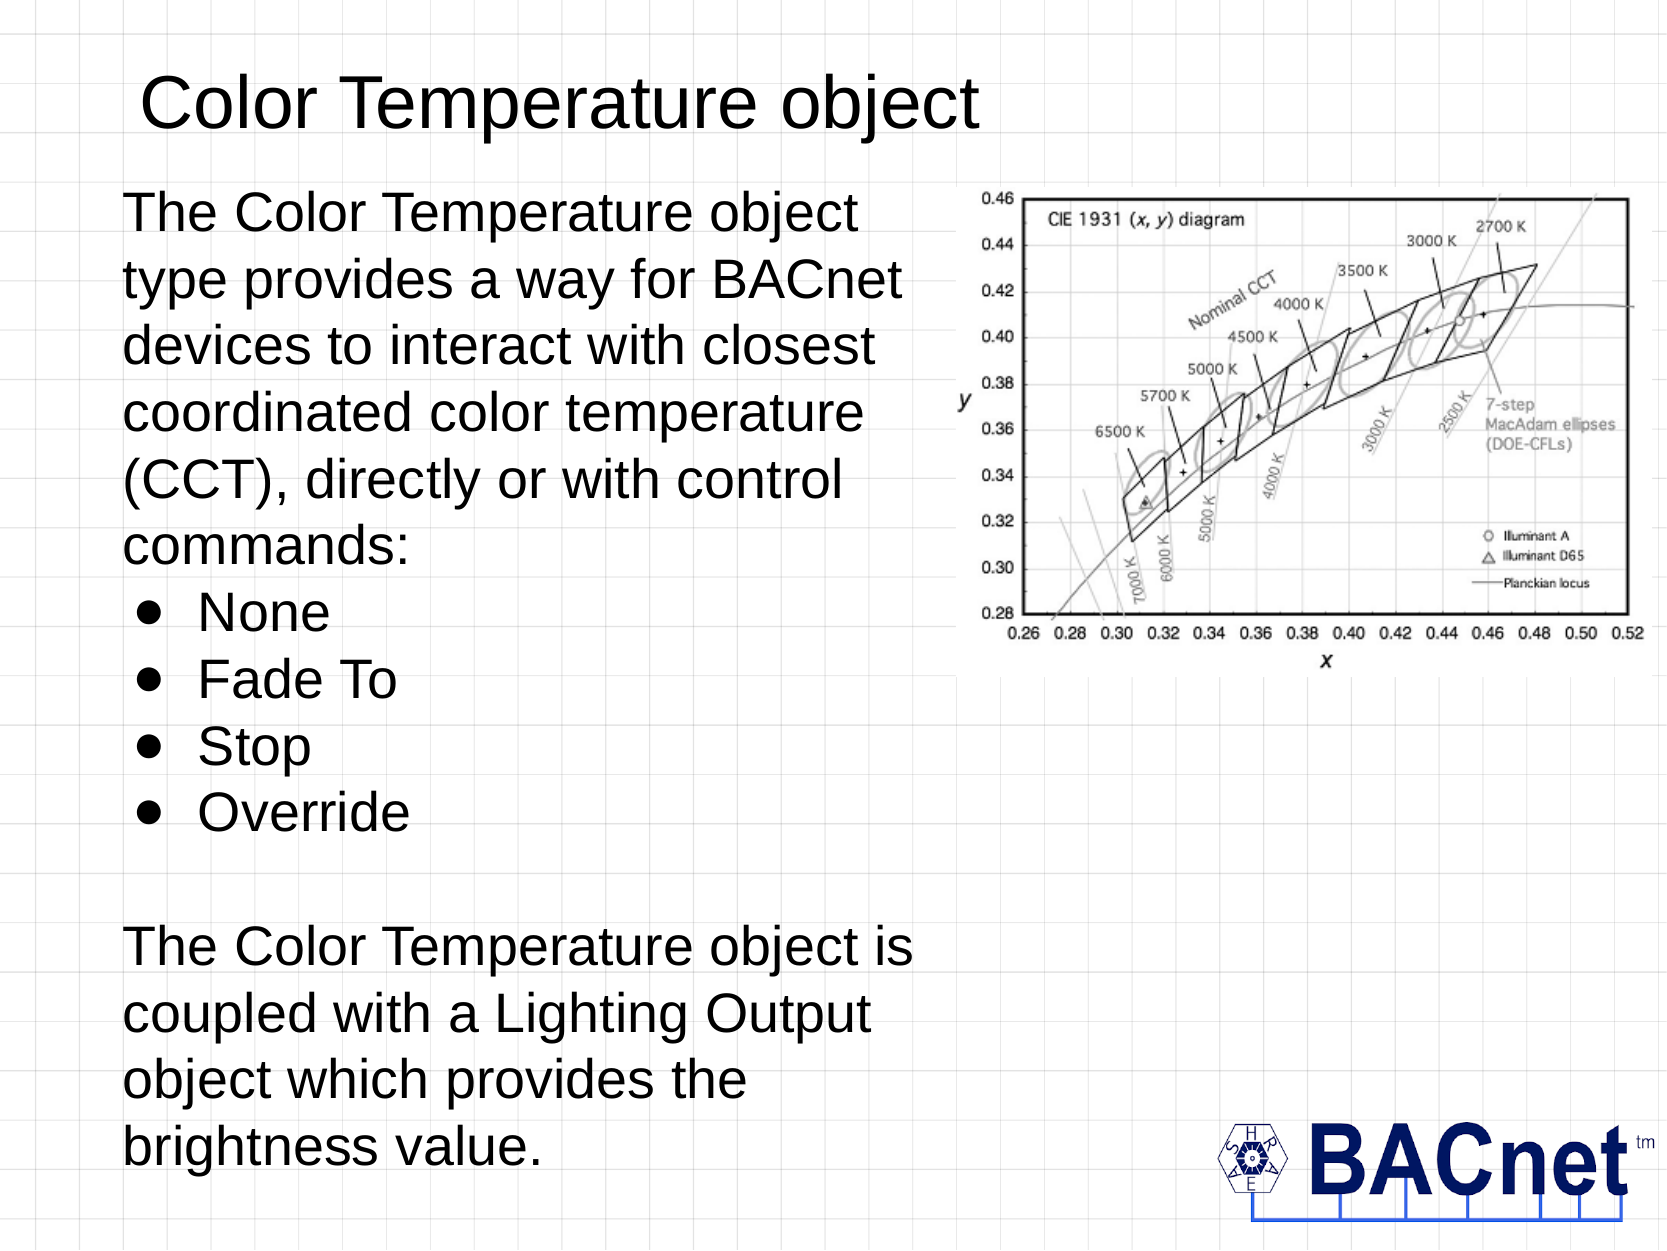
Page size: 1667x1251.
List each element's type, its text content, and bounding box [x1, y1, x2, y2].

list The Color Temperature object type provides a way for BACnet devices to interact with closest coordinated color temperature (CCT), directly or with control commands: None Fade To Stop Override The Color Temperature object is coupled with a Lighting Output object which provides the brightness value. [116, 169, 957, 1196]
picture [0, 0, 1667, 1250]
title Color Temperature object [133, 47, 1630, 170]
